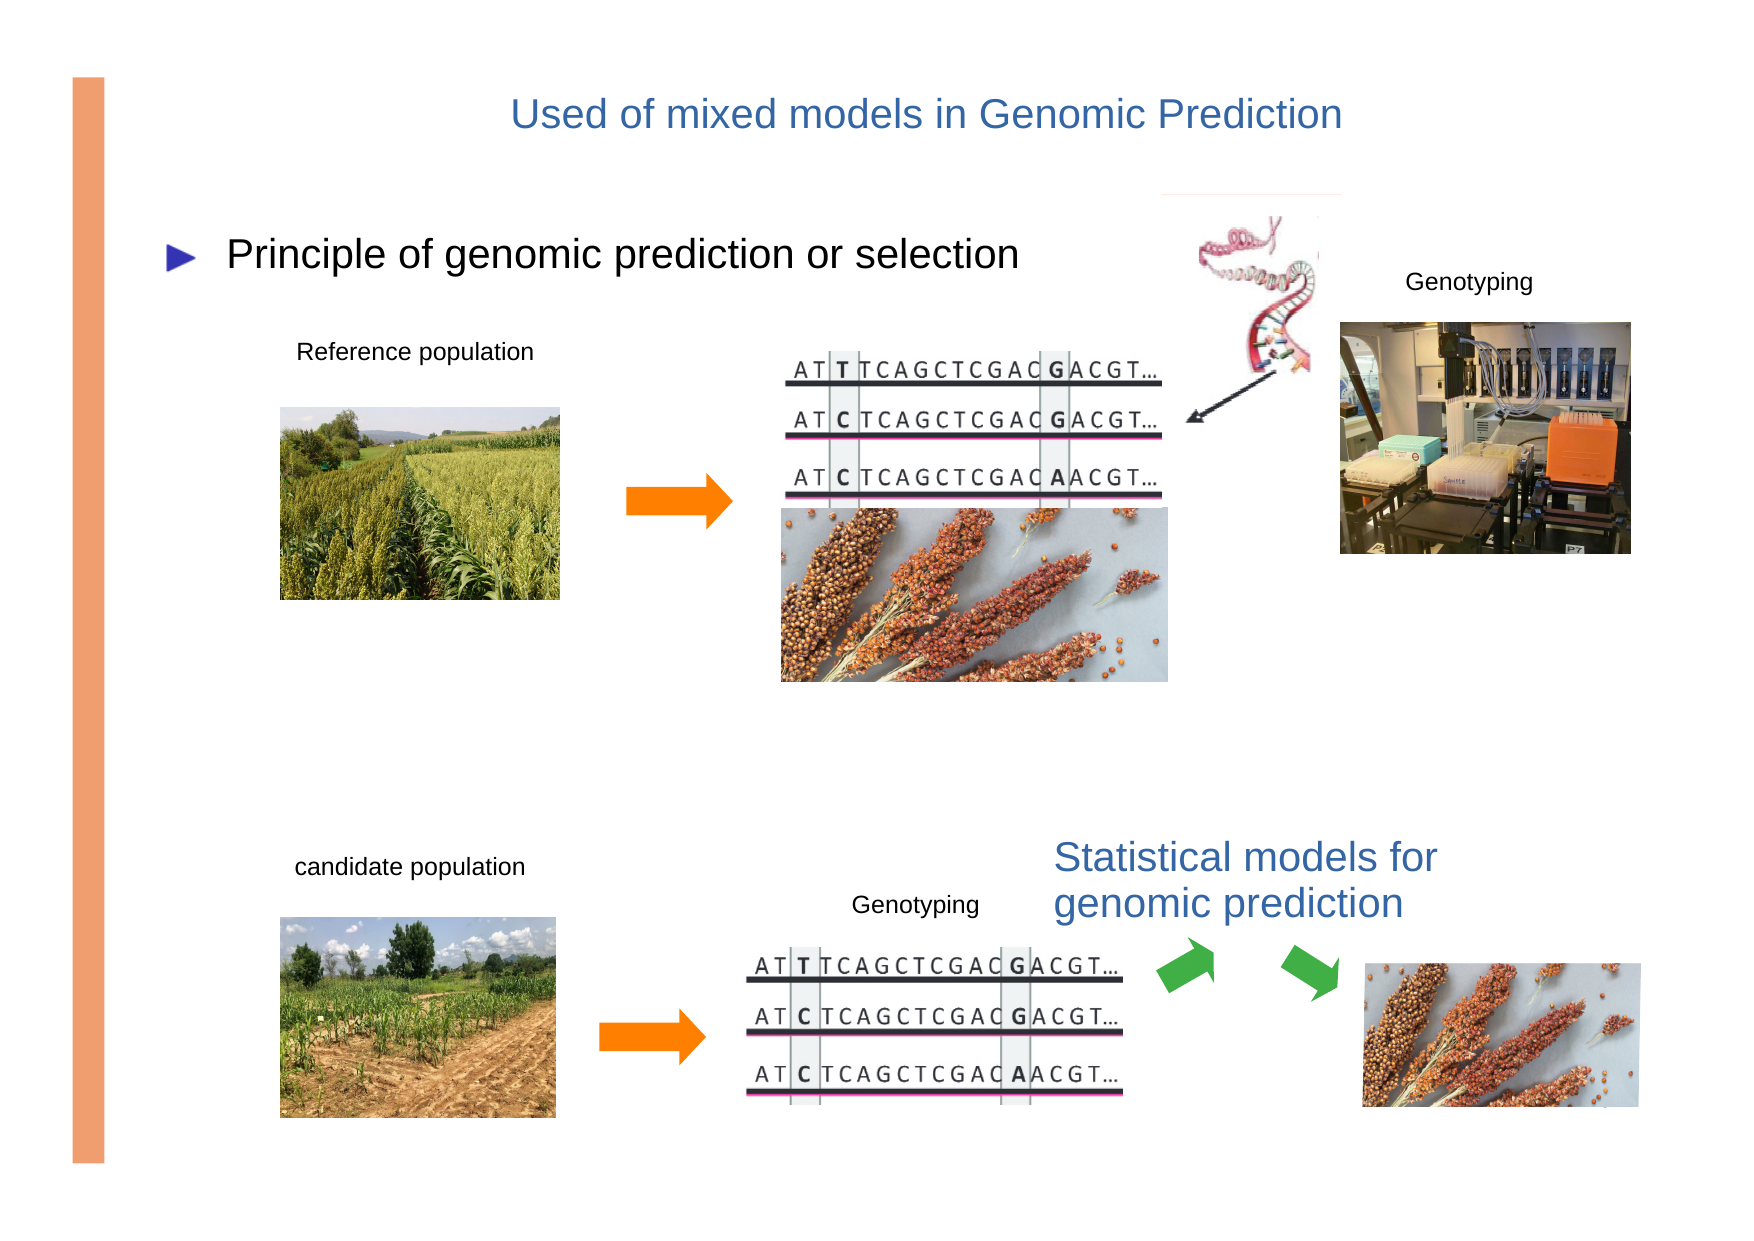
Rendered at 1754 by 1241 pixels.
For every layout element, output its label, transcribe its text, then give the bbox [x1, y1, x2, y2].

text_box Reference population [281, 330, 556, 374]
picture [280, 917, 556, 1118]
text_box Genotyping [1390, 259, 1553, 303]
text_box Genotyping [836, 883, 999, 927]
text_box [72, 77, 105, 1164]
text_box candidate population [279, 845, 554, 889]
picture [154, 213, 212, 289]
text_box [599, 1008, 707, 1066]
text_box Statistical models for genomic prediction [1038, 826, 1514, 934]
text_box [1280, 944, 1339, 1002]
picture [723, 947, 1123, 1105]
text_box [626, 472, 733, 530]
picture [280, 407, 560, 600]
text_box Used of mixed models in Genomic Prediction [495, 83, 1384, 146]
text_box Principle of genomic prediction or selection [212, 222, 1161, 289]
picture [762, 194, 1631, 682]
picture [1362, 963, 1641, 1108]
text_box [1156, 937, 1214, 994]
